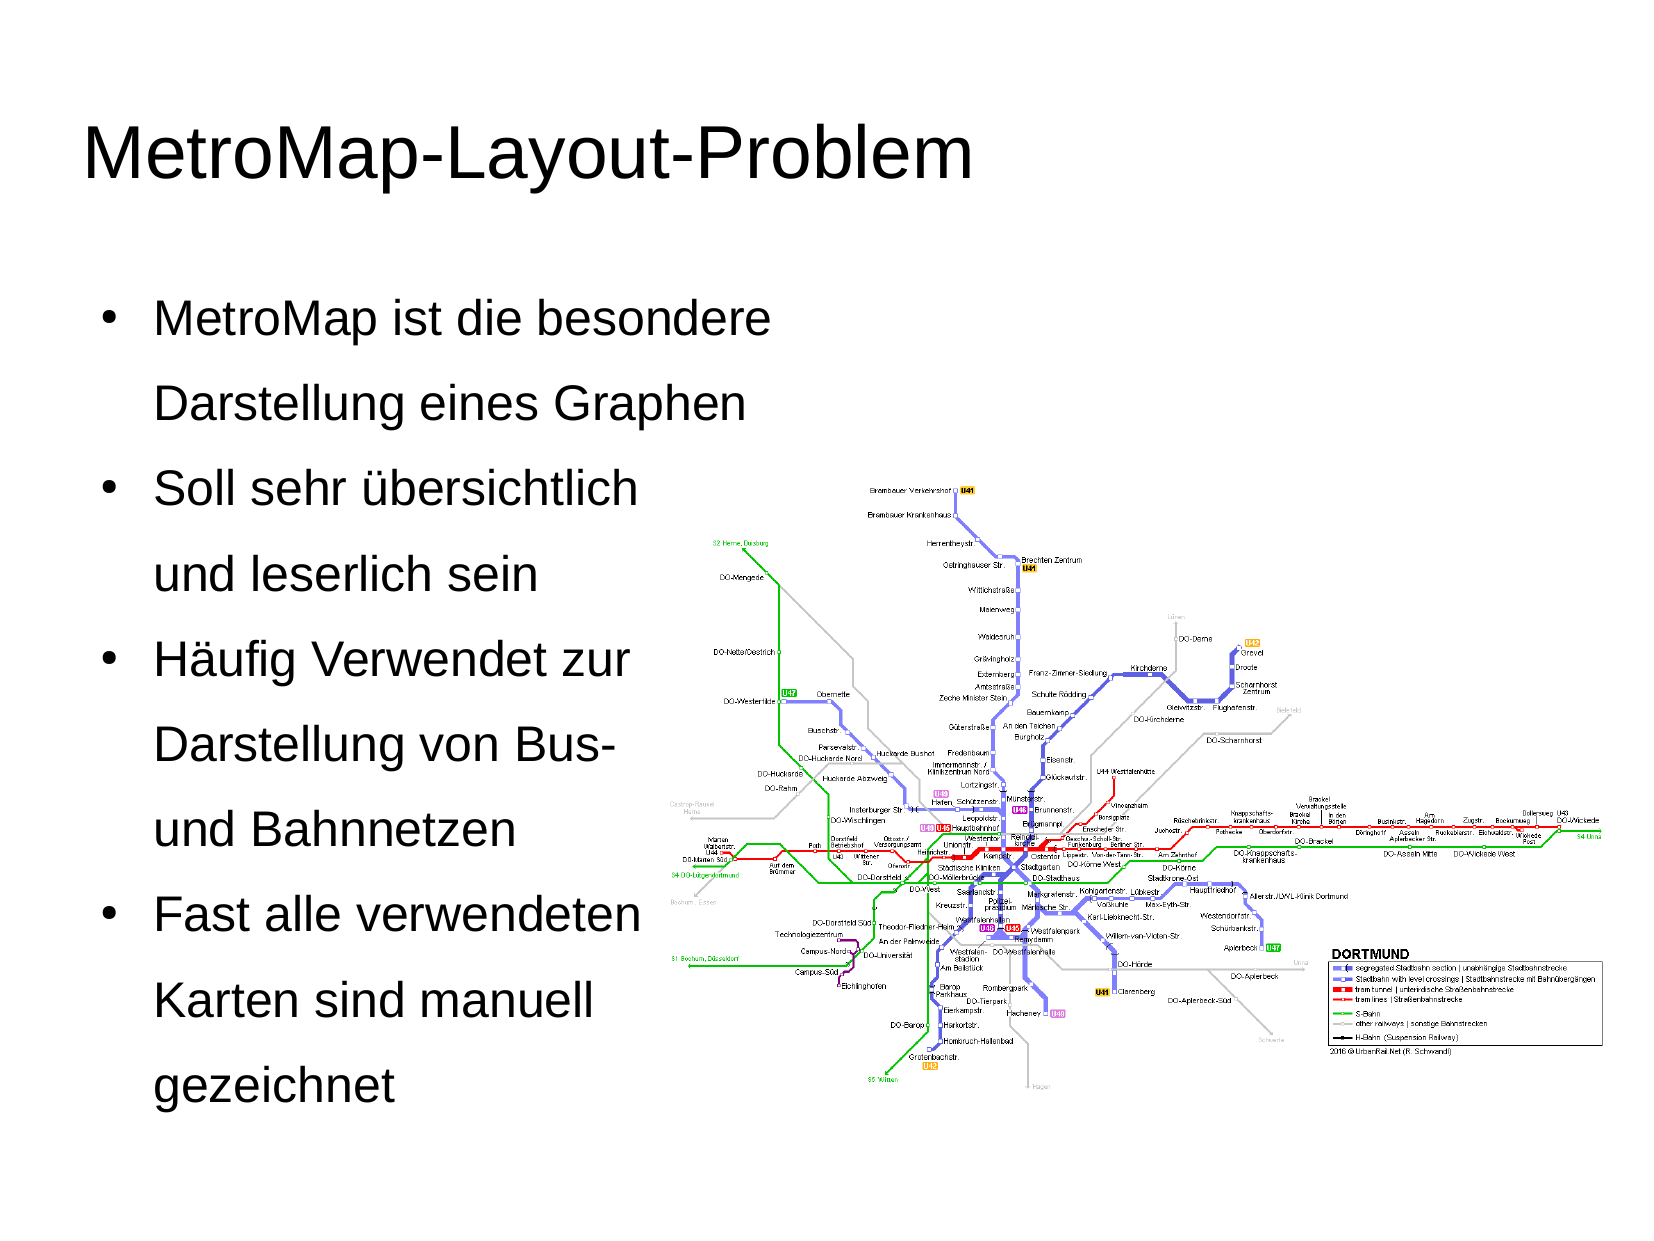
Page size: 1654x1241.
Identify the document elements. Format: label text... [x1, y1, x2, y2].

title MetroMap-Layout-Problem [82, 49, 1571, 257]
picture [661, 472, 1630, 1099]
list MetroMap ist die besondere Darstellung eines Graphen Soll sehr übersichtlich und leserlich sein Häufig Verwendet zur Darstellung von Bus- und Bahnnetzen Fast alle verwendeten Karten sind manuell gezeichnet [82, 290, 1571, 1241]
